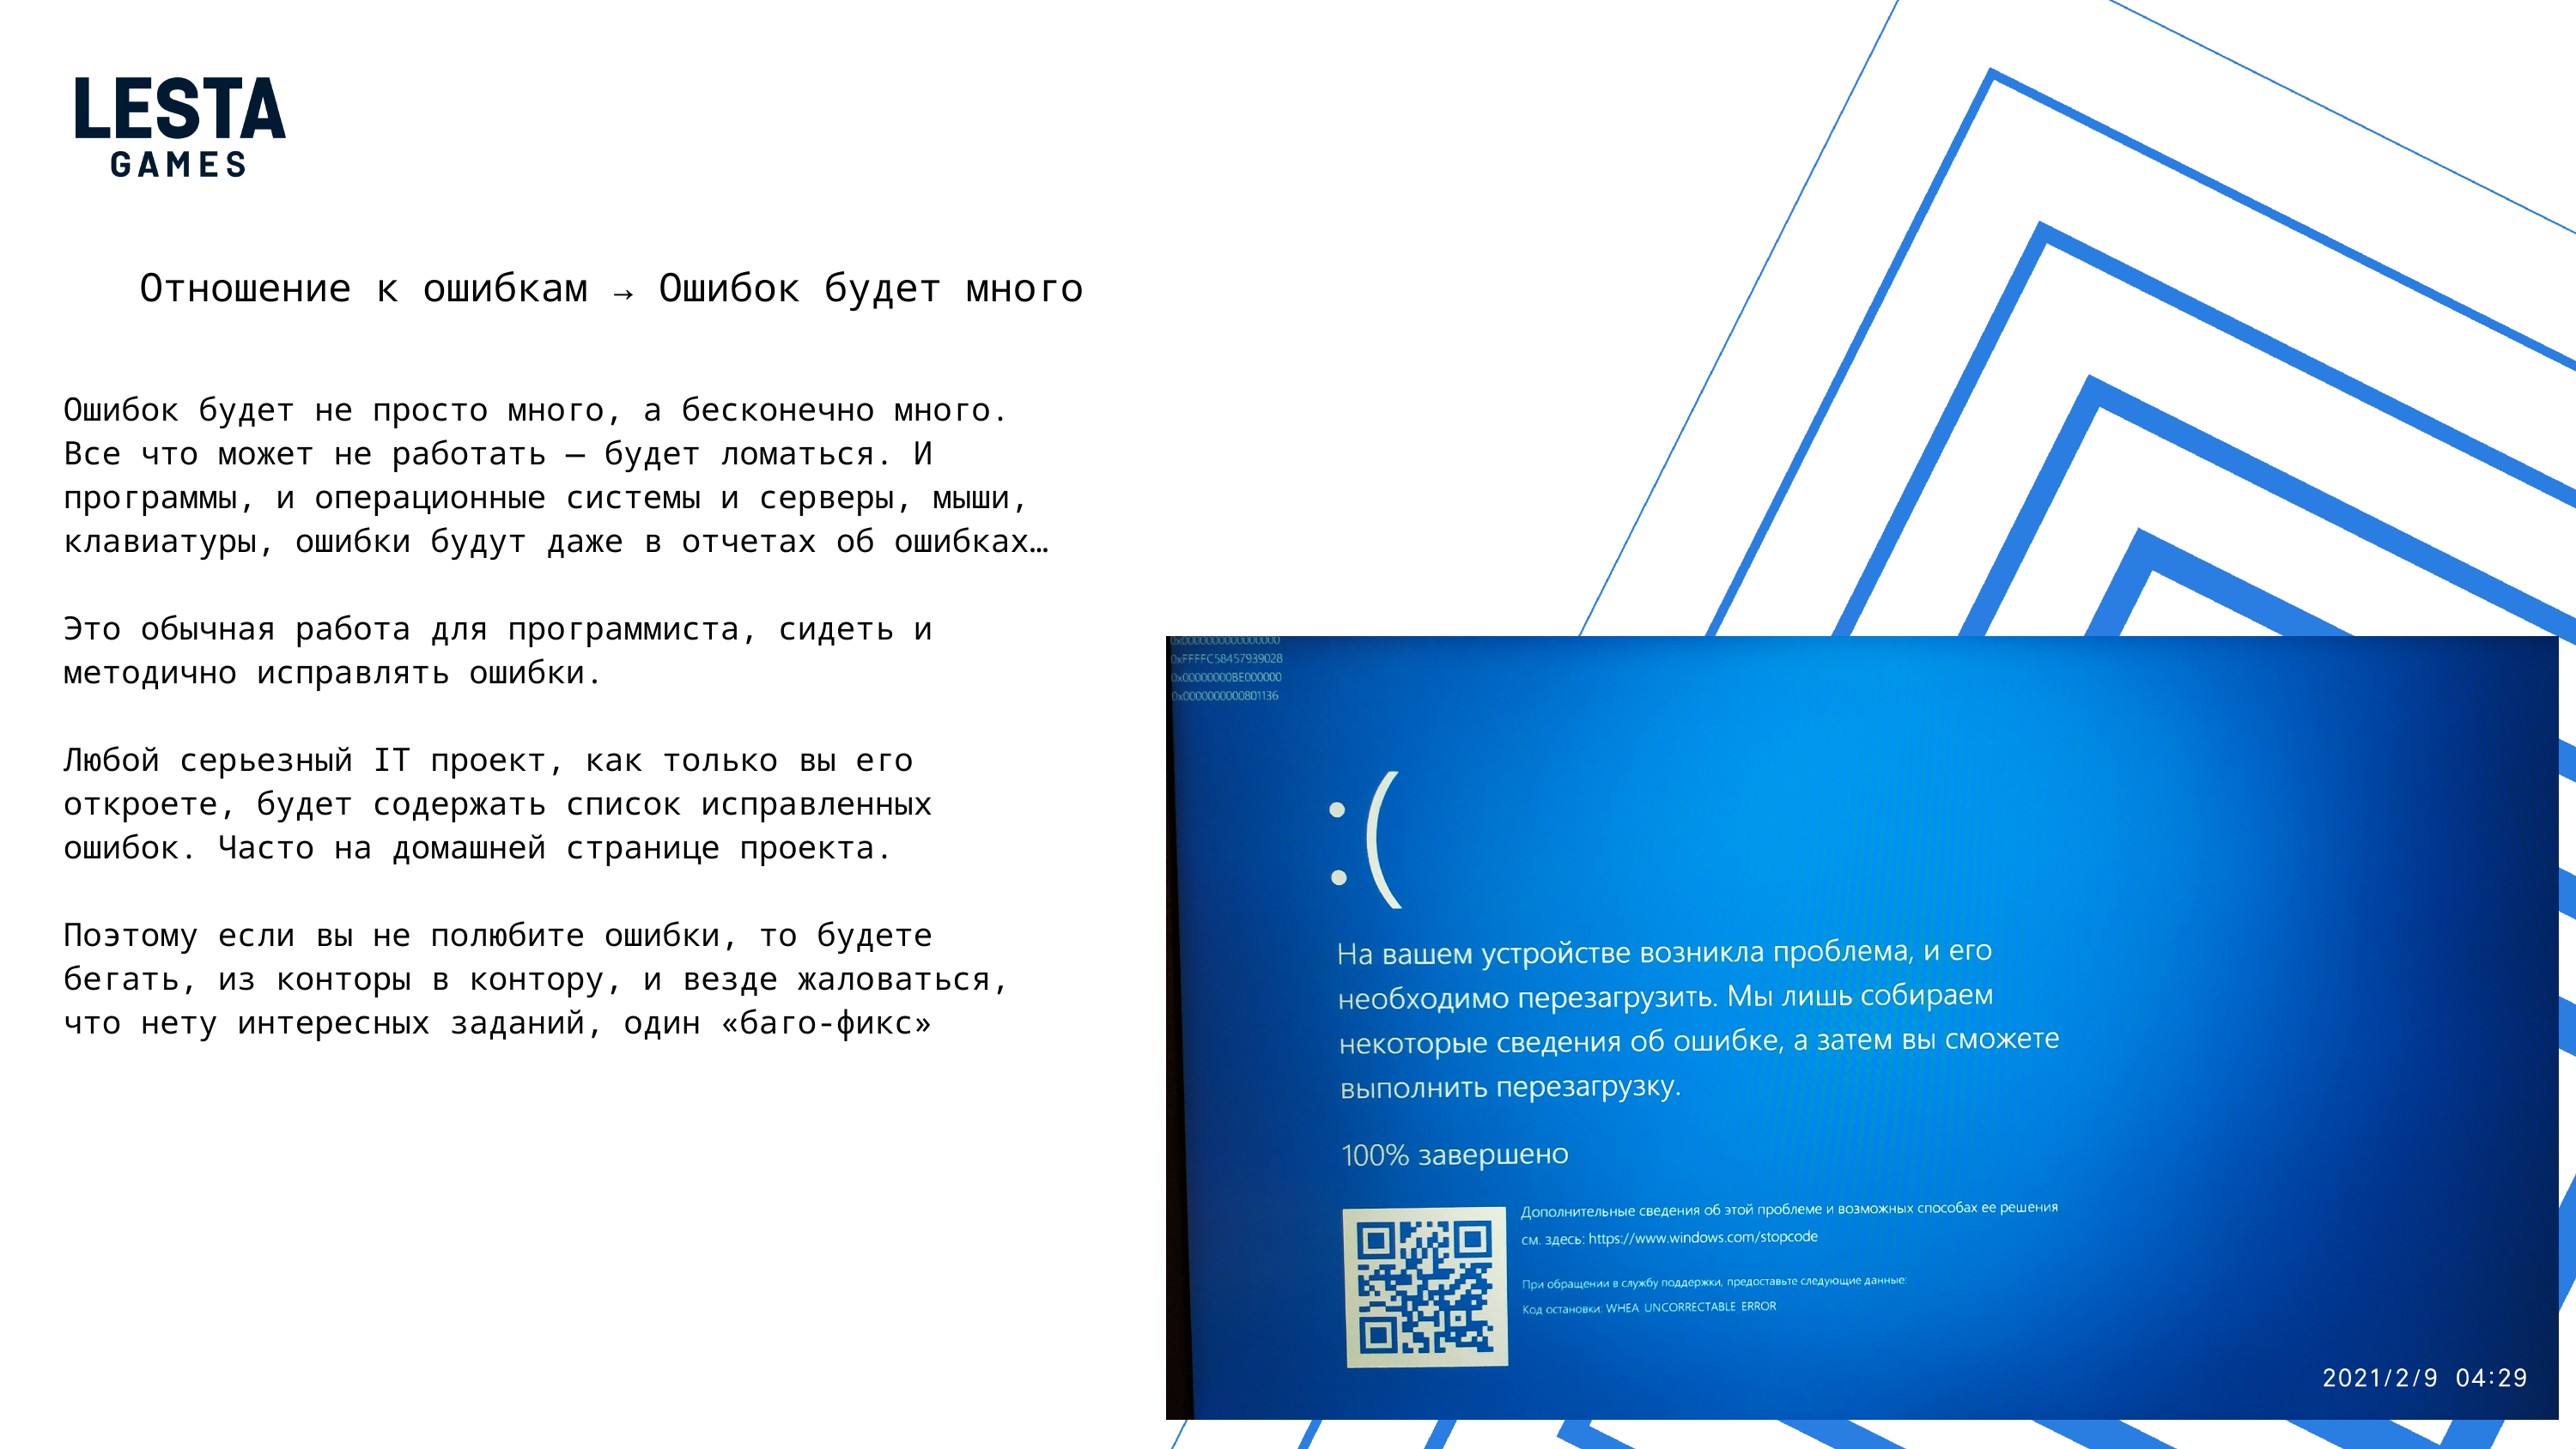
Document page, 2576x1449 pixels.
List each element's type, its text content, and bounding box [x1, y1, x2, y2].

text_box Ошибок будет не просто много, а бесконечно много. Все что может не работать — будет ломаться. И программы, и операционные системы и серверы, мыши, клавиатуры, ошибки будут даже в отчетах об ошибках… Это обычная работа для программиста, сидеть и методично исправлять ошибки. Любой серьезный IT проект, как только вы его откроете, будет содержать список исправленных ошибок. Часто на домашней странице проекта. Поэтому если вы не полюбите ошибки, то будете бегать, из конторы в контору, и везде жаловаться, что нету интересных заданий, один «баго-фикс» [51, 379, 1066, 1395]
picture [1100, 0, 2576, 1449]
picture [76, 77, 286, 178]
text_box Отношение к ошибкам → Ошибок будет много [126, 253, 1121, 318]
